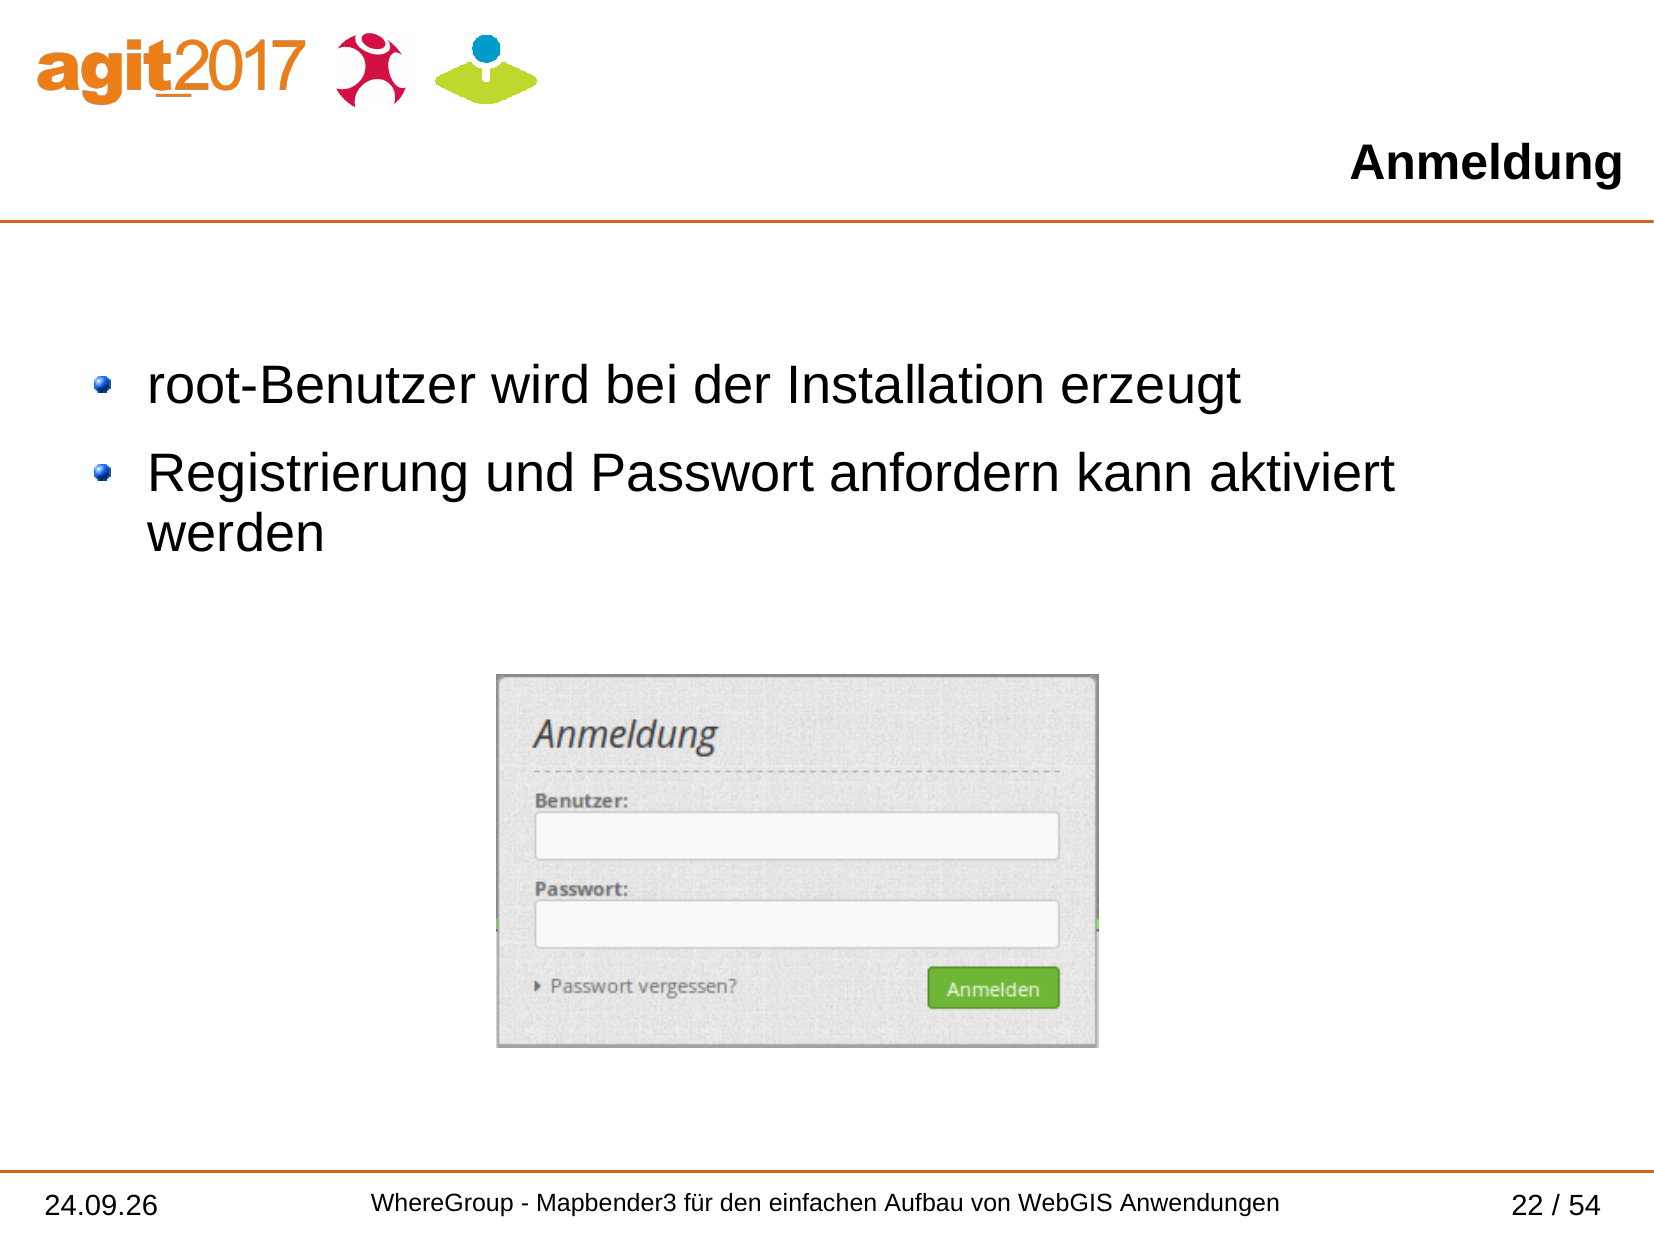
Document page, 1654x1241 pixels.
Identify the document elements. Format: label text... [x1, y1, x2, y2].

list root-Benutzer wird bei der Installation erzeugt Registrierung und Passwort anfordern kann aktiviert werden [76, 354, 1565, 1173]
picture [496, 674, 1099, 1048]
title Anmeldung [135, 88, 1625, 237]
picture [435, 35, 538, 88]
picture [35, 23, 308, 107]
